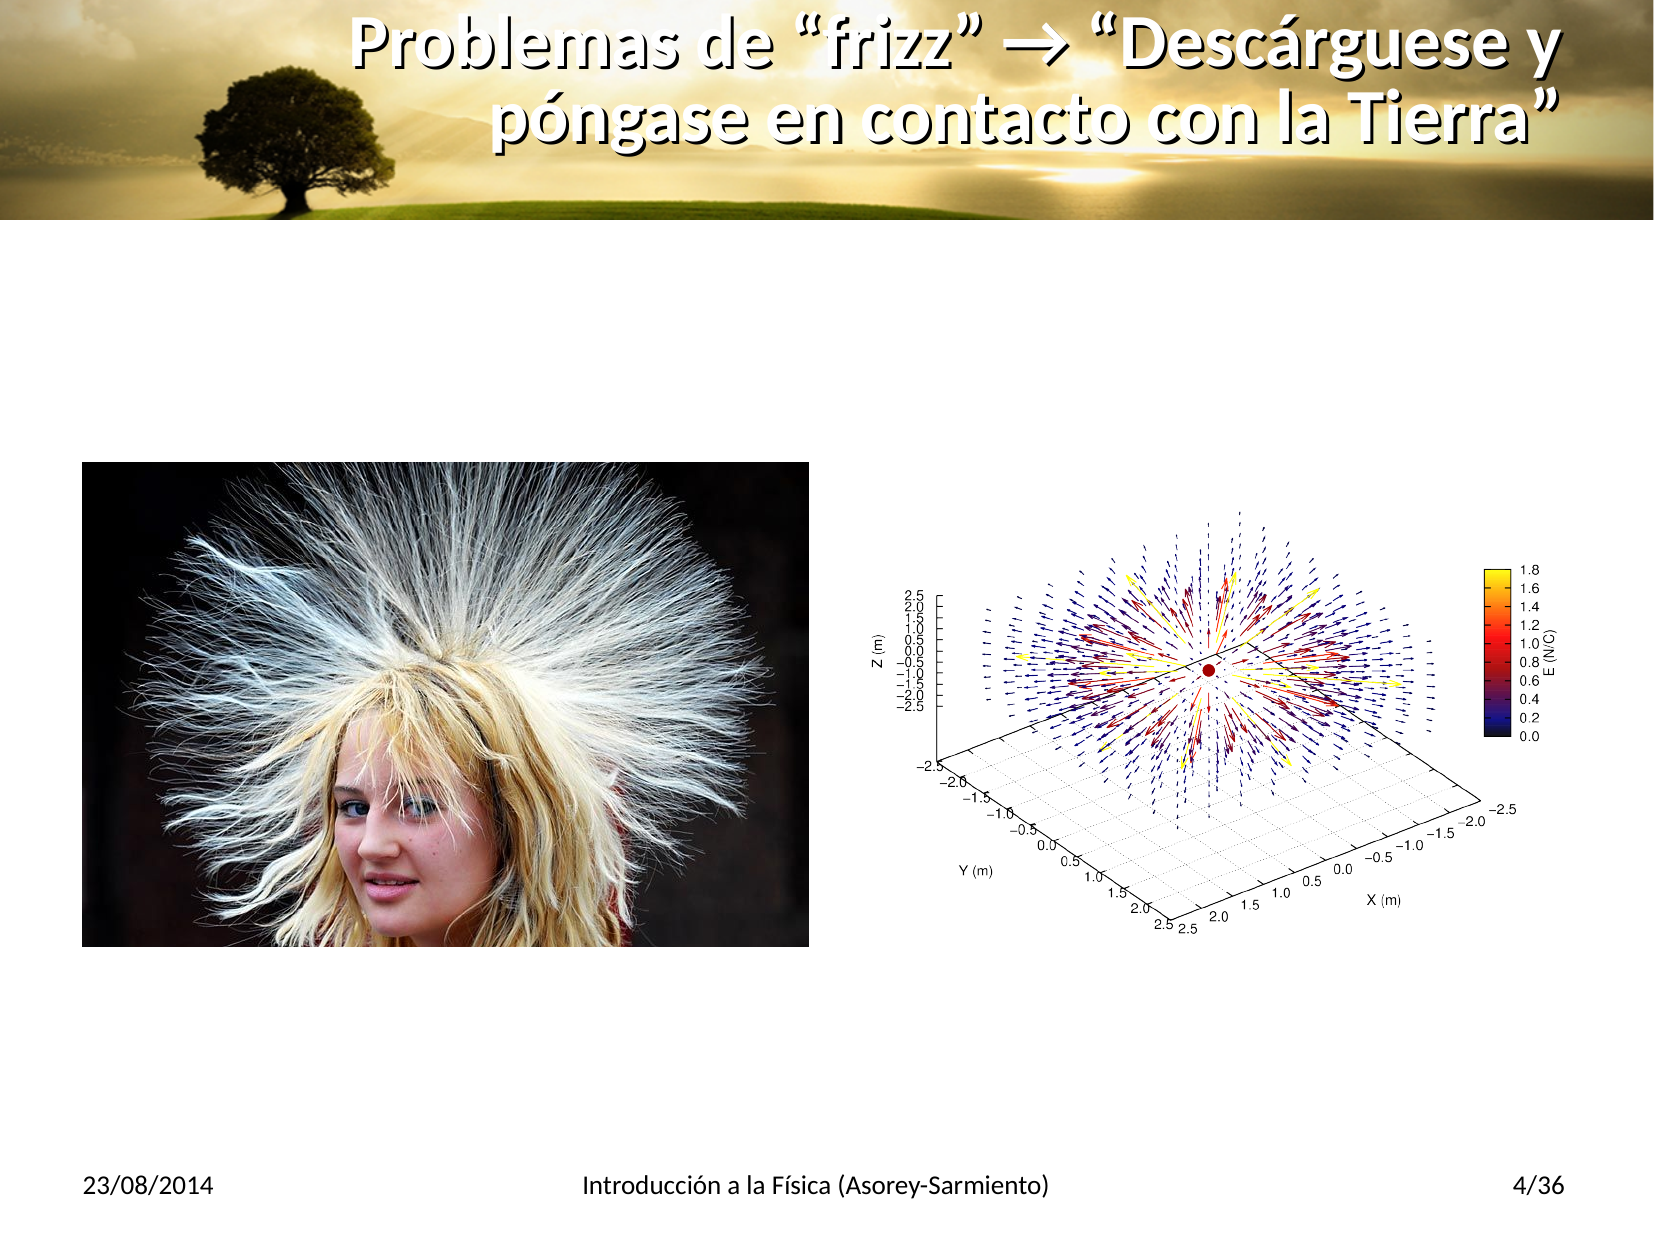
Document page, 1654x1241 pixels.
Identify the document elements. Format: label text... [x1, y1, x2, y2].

picture [0, 0, 1654, 220]
title Problemas de “frizz” → “Descárguese y póngase en contacto con la Tierra” [75, 9, 1564, 160]
picture [845, 450, 1572, 960]
picture [82, 462, 809, 948]
